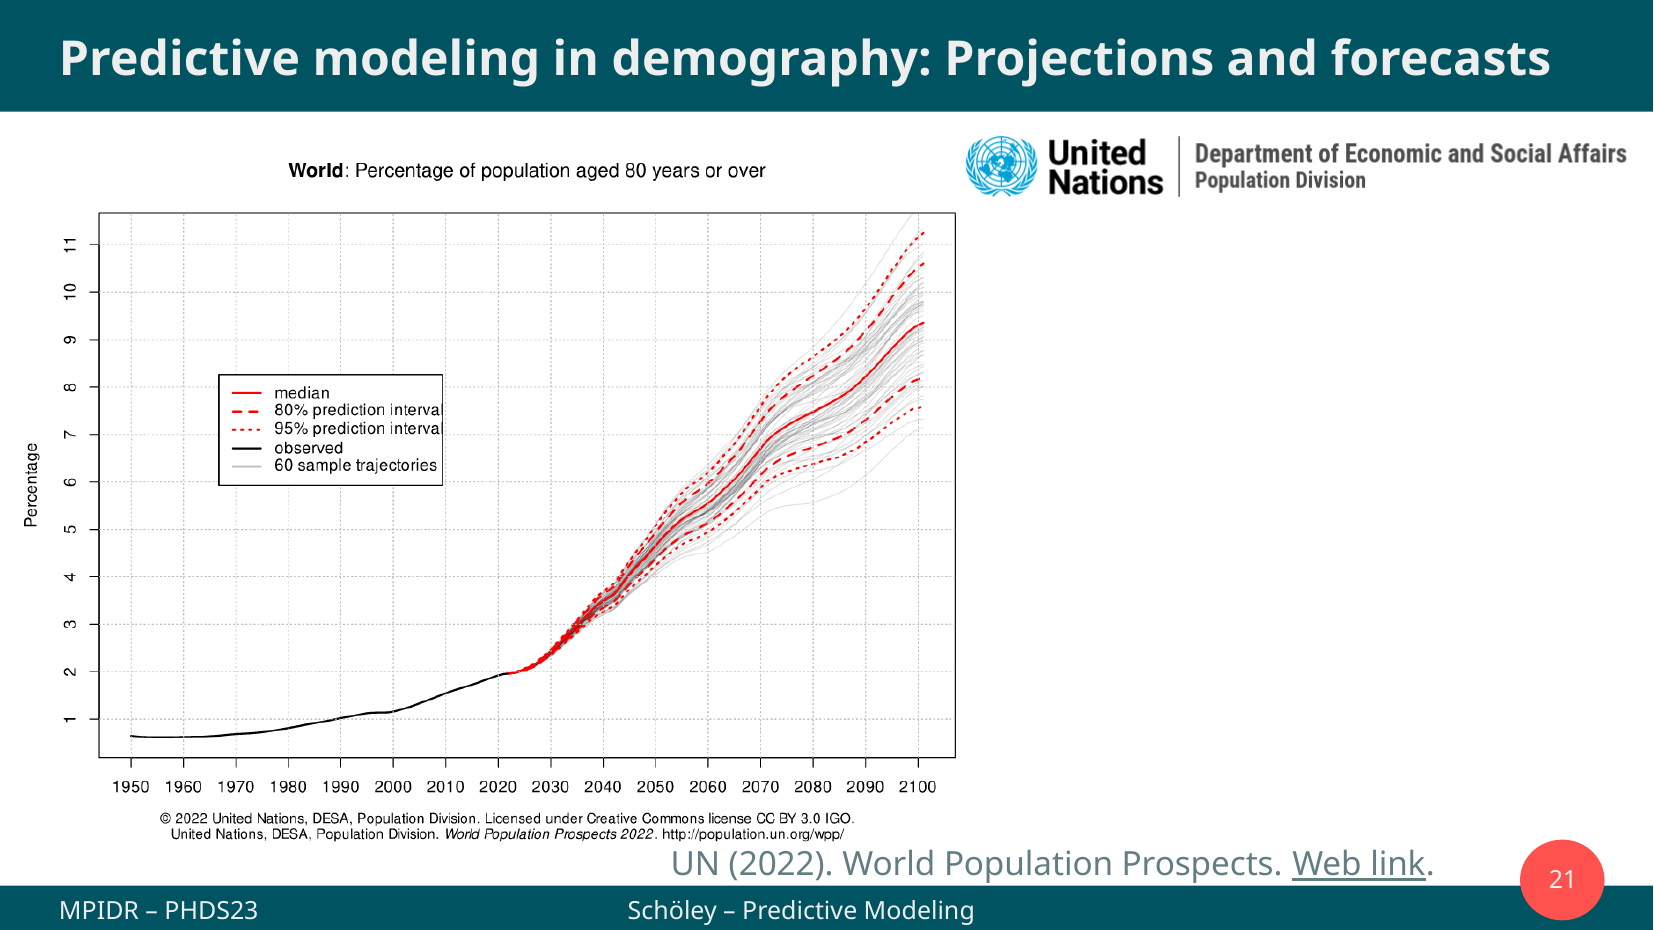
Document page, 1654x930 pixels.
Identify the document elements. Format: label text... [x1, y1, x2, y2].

title Predictive modeling in demography: Projections and forecasts [58, 0, 1594, 117]
picture [24, 116, 1639, 848]
text_box UN (2022). World Population Prospects. Web link. [655, 832, 1653, 887]
